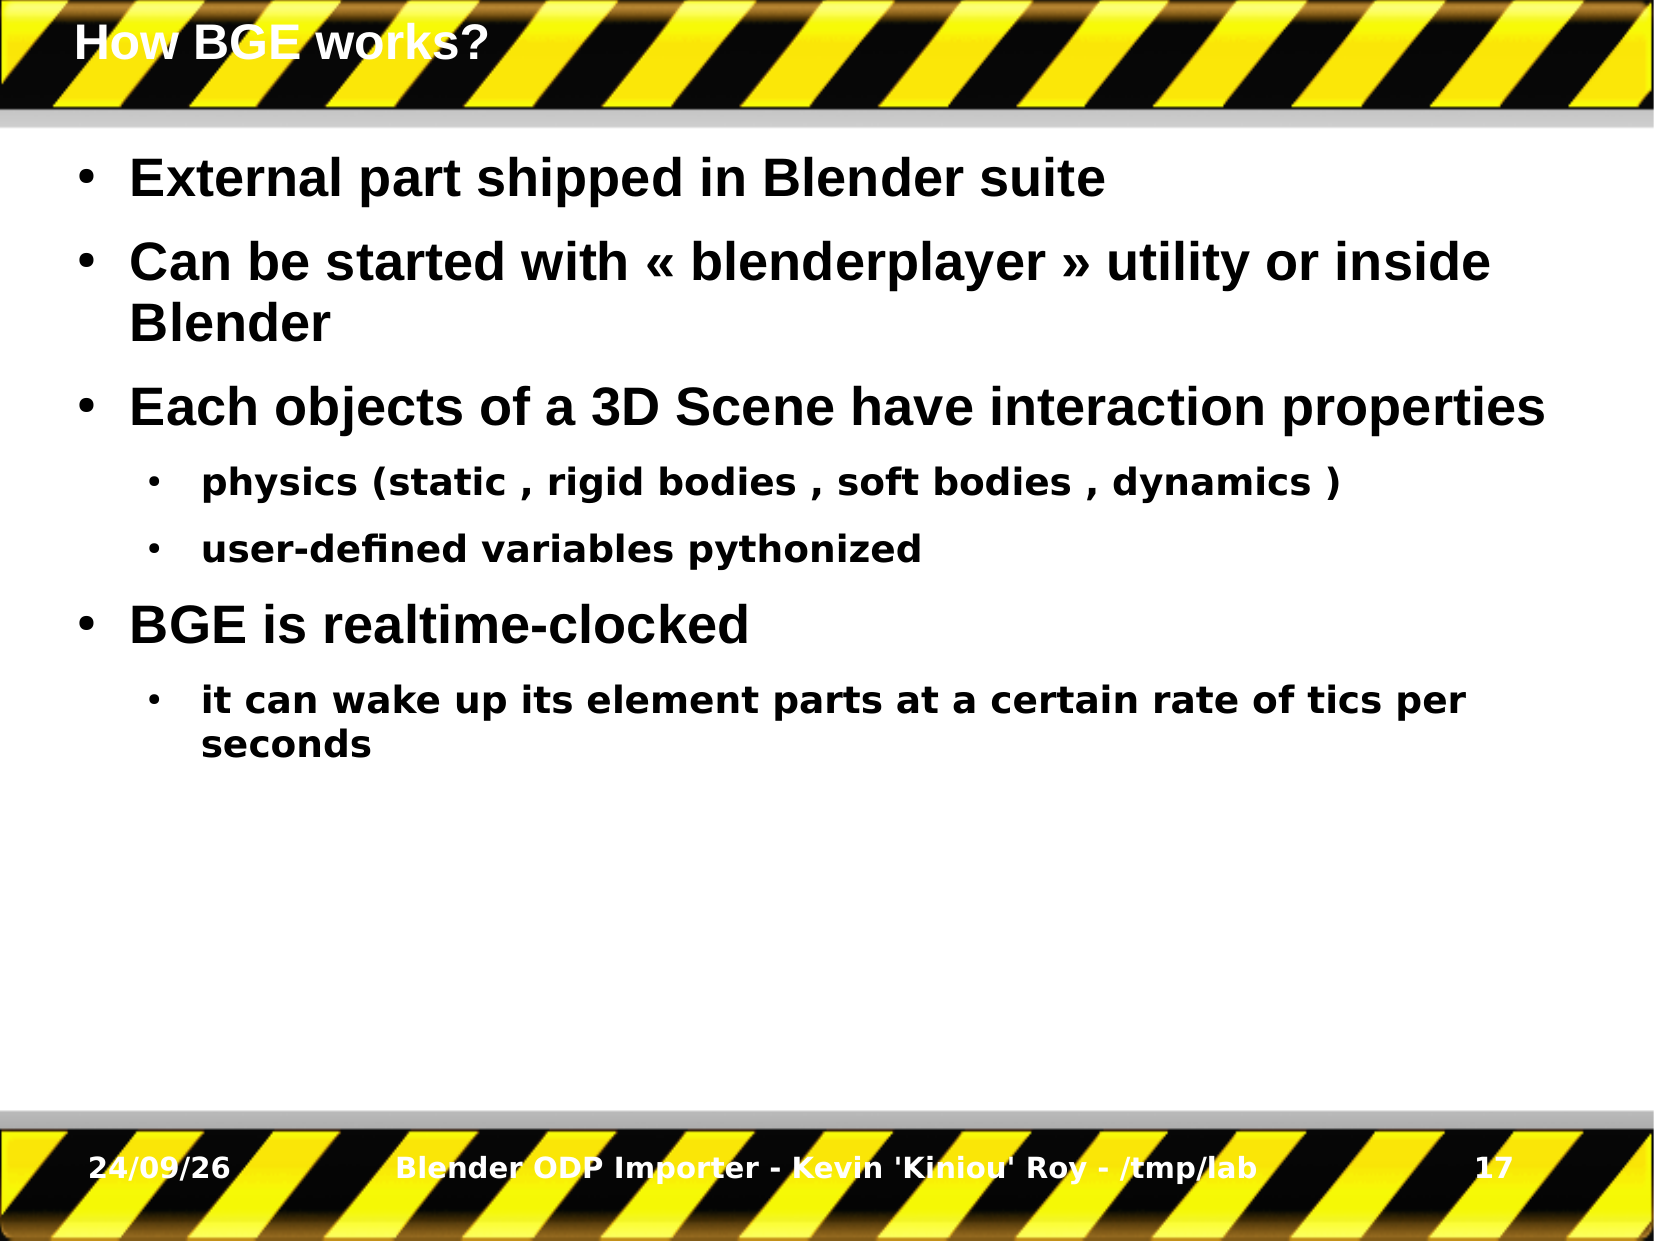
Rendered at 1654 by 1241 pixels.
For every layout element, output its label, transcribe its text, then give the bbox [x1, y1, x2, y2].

title How BGE works? [73, 14, 1580, 109]
list External part shipped in Blender suite Can be started with « blenderplayer » utility or inside Blender Each objects of a 3D Scene have interaction properties physics (static , rigid bodies , soft bodies , dynamics ) user-defined variables pythonized BGE is realtime-clocked it can wake up its element parts at a certain rate of tics per seconds [59, 147, 1595, 958]
picture [0, 0, 1654, 1241]
